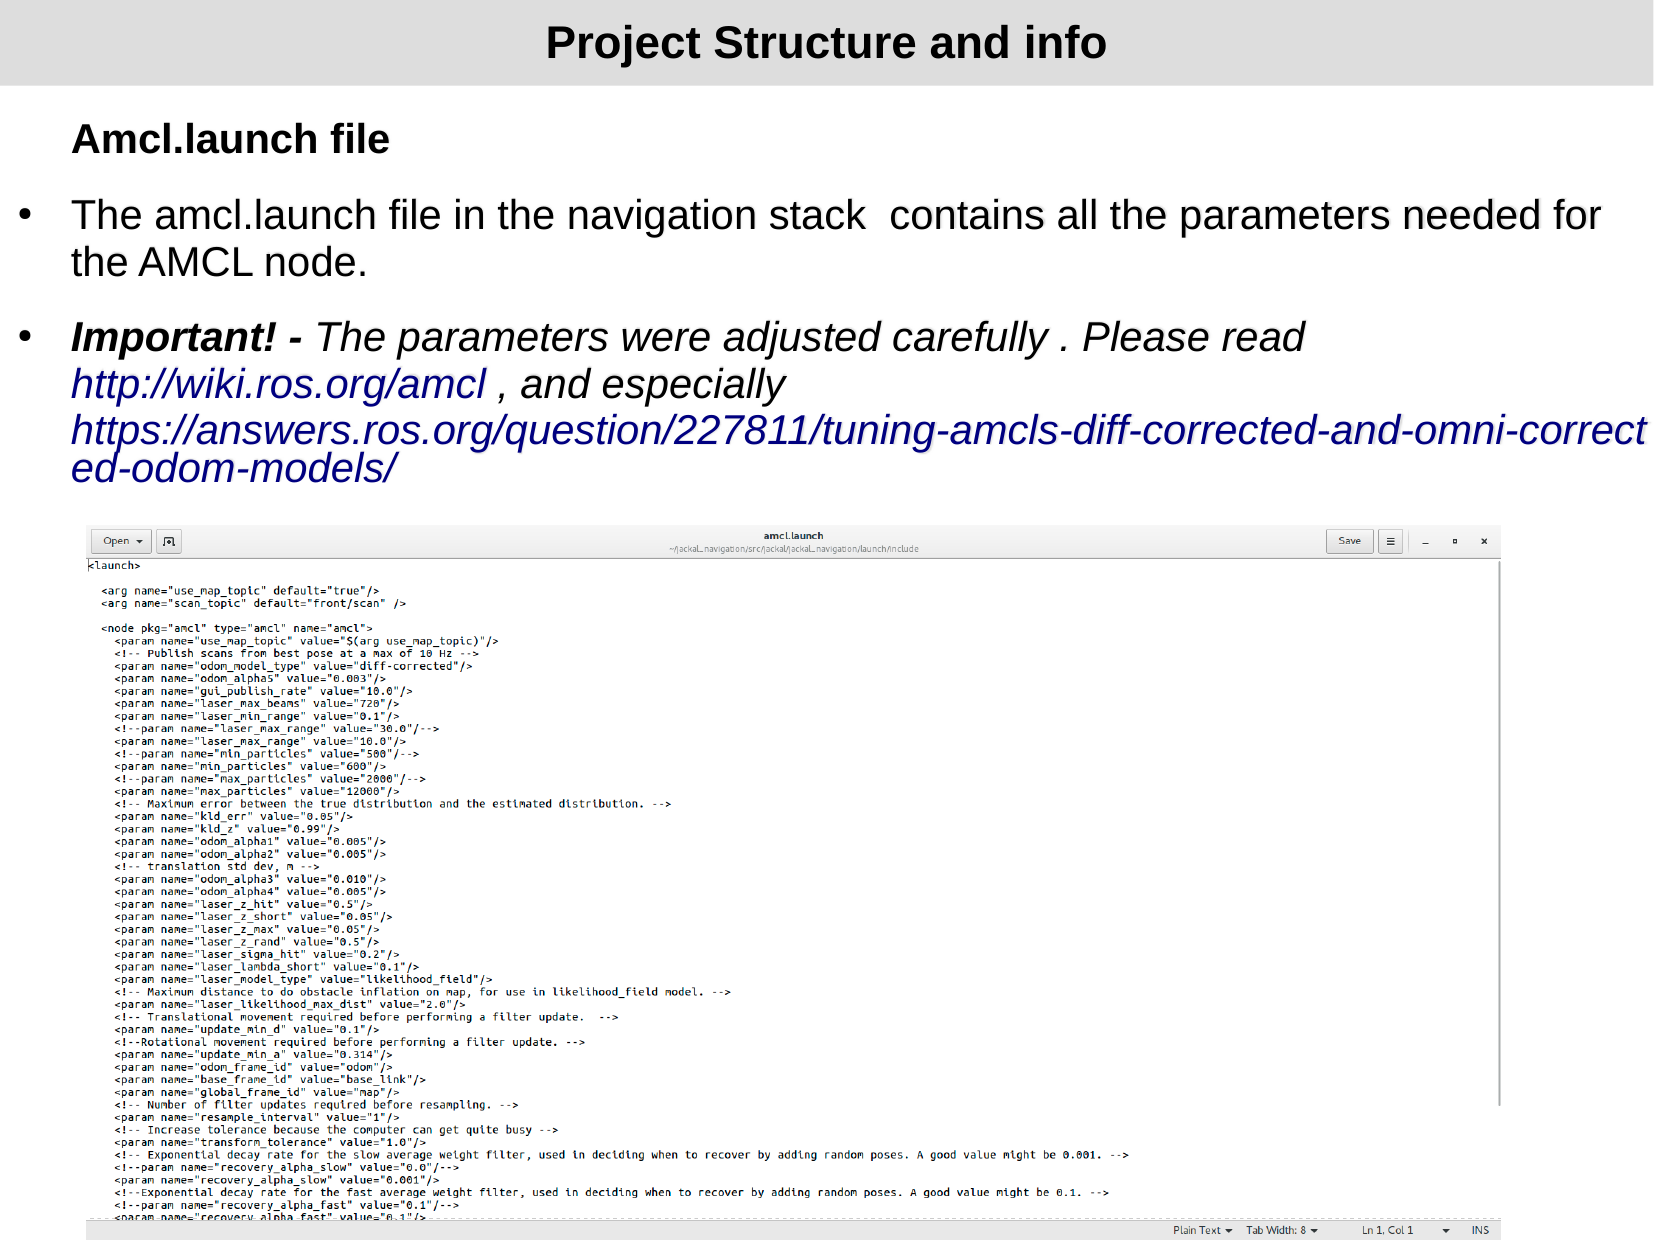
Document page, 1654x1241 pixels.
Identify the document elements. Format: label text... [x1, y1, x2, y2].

list Amcl.launch file The amcl.launch file in the navigation stack contains all the parameters needed for the AMCL node. Important! - The parameters were adjusted carefully . Please read http://wiki.ros.org/amcl , and especially https://answers.ros.org/question/227811/tuning-amcls-diff-corrected-and-omni-corrected-odom-models/ [0, 115, 1654, 1241]
picture [86, 524, 1501, 1240]
title Project Structure and info [0, 0, 1654, 86]
